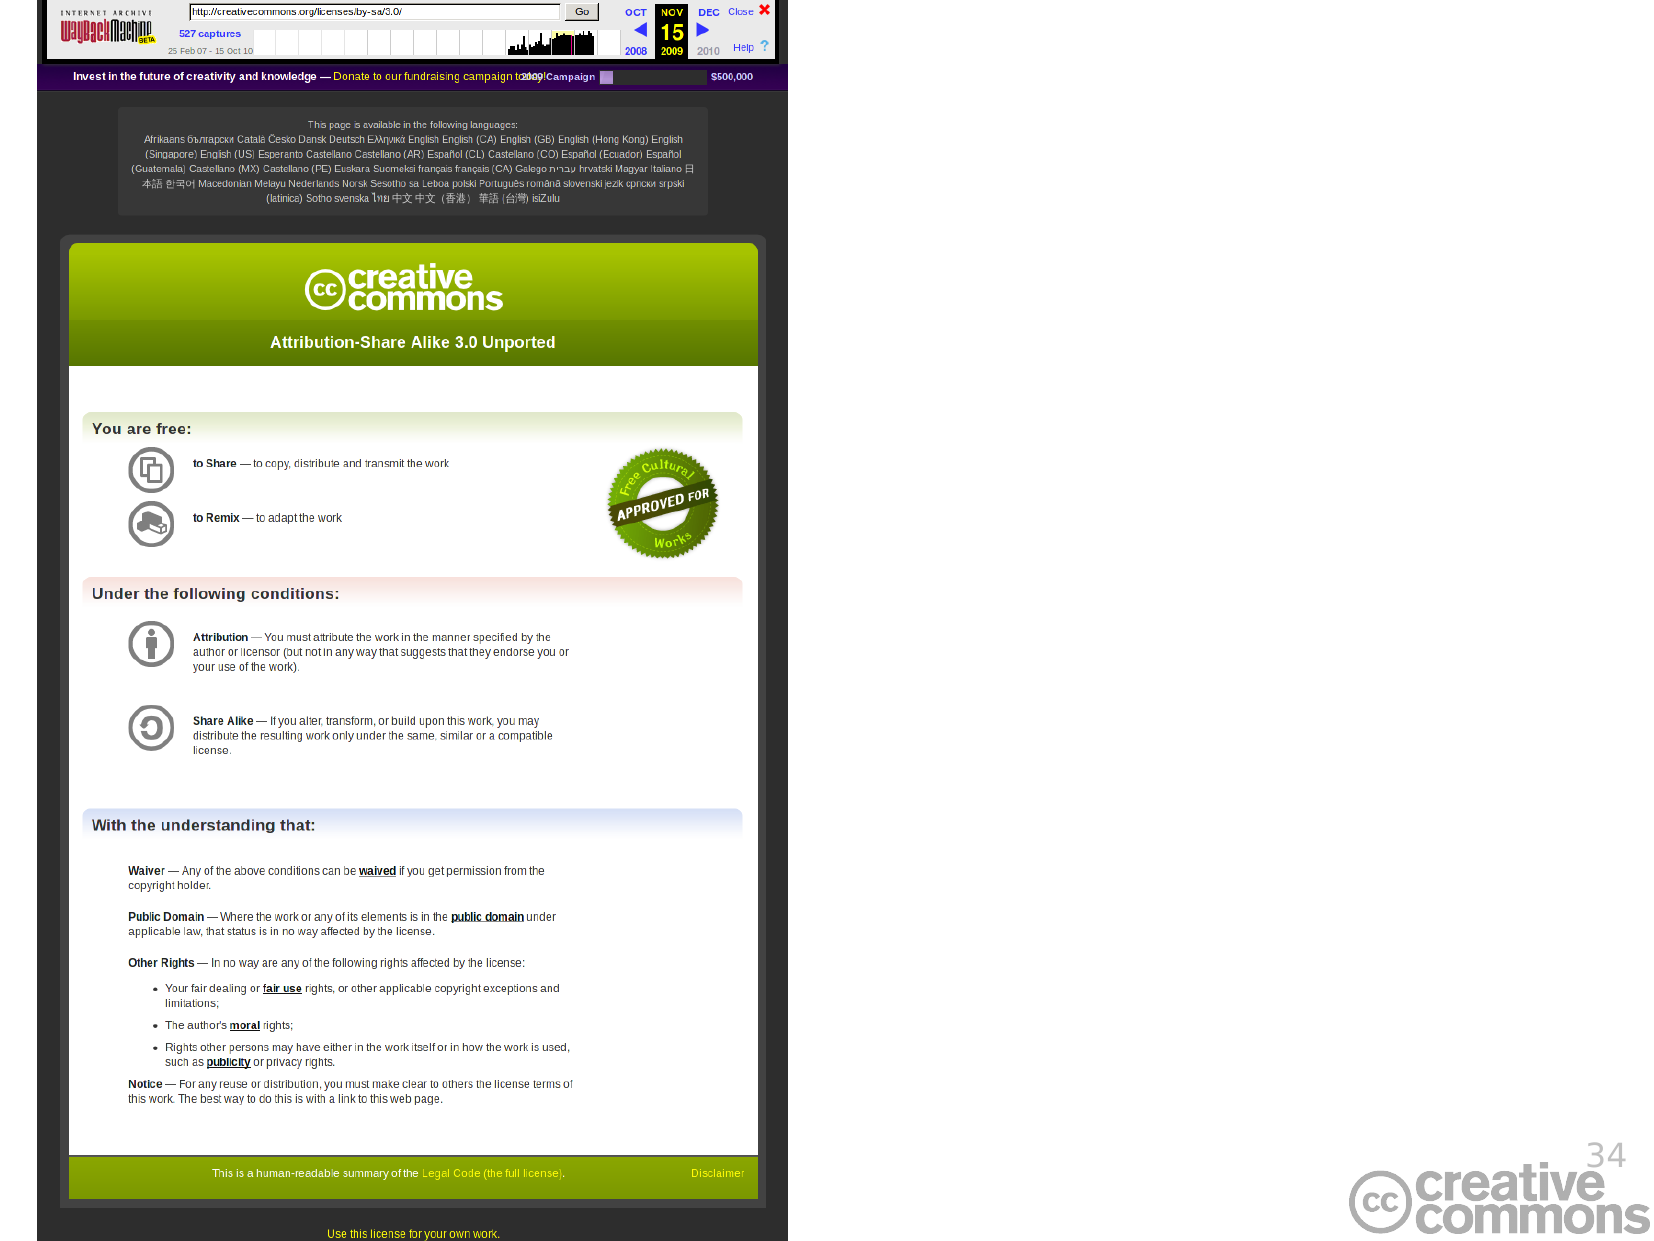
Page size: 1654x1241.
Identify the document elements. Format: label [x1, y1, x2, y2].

picture [1349, 1162, 1650, 1234]
picture [37, 0, 788, 1241]
